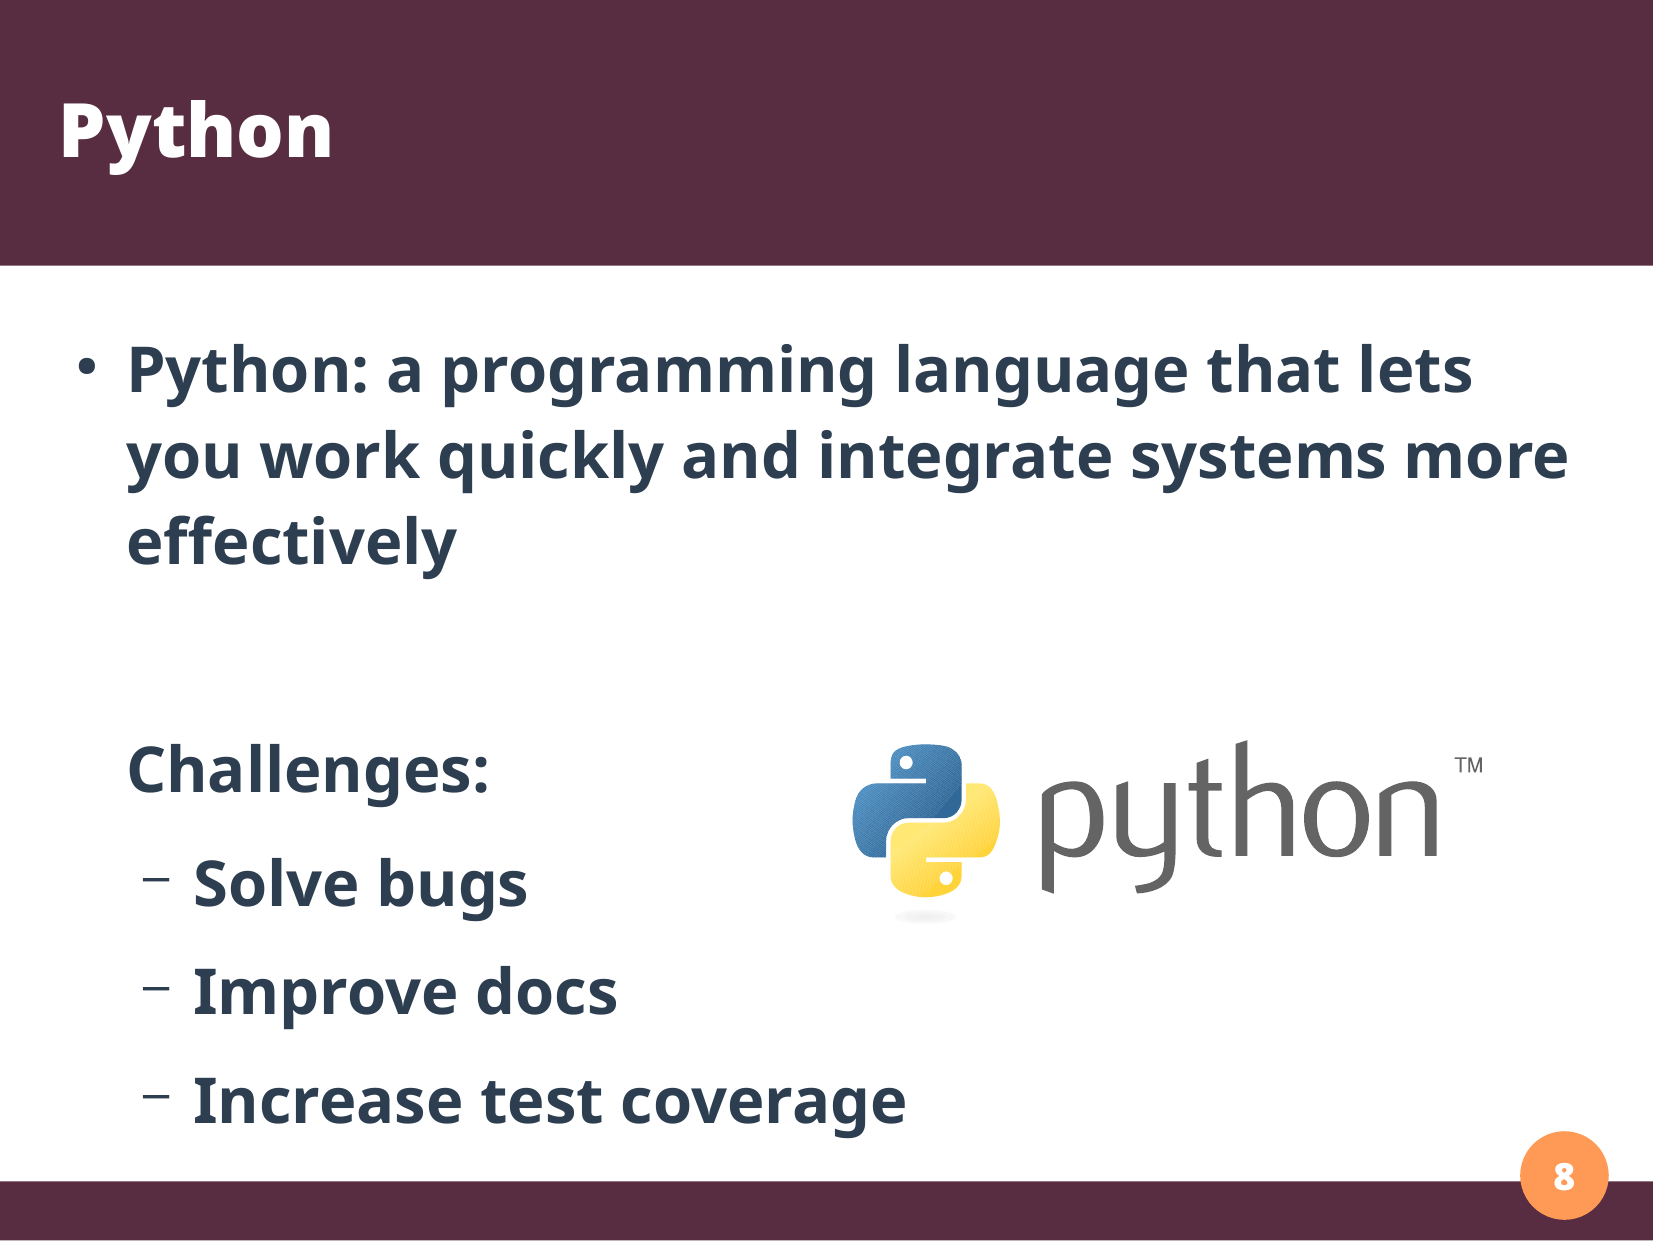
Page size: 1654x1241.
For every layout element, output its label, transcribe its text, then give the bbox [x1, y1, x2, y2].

title Python [58, 49, 1594, 207]
list Python: a programming language that lets you work quickly and integrate systems more effectively Challenges: Solve bugs Improve docs Increase test coverage [58, 324, 1594, 1152]
picture [844, 735, 1534, 946]
